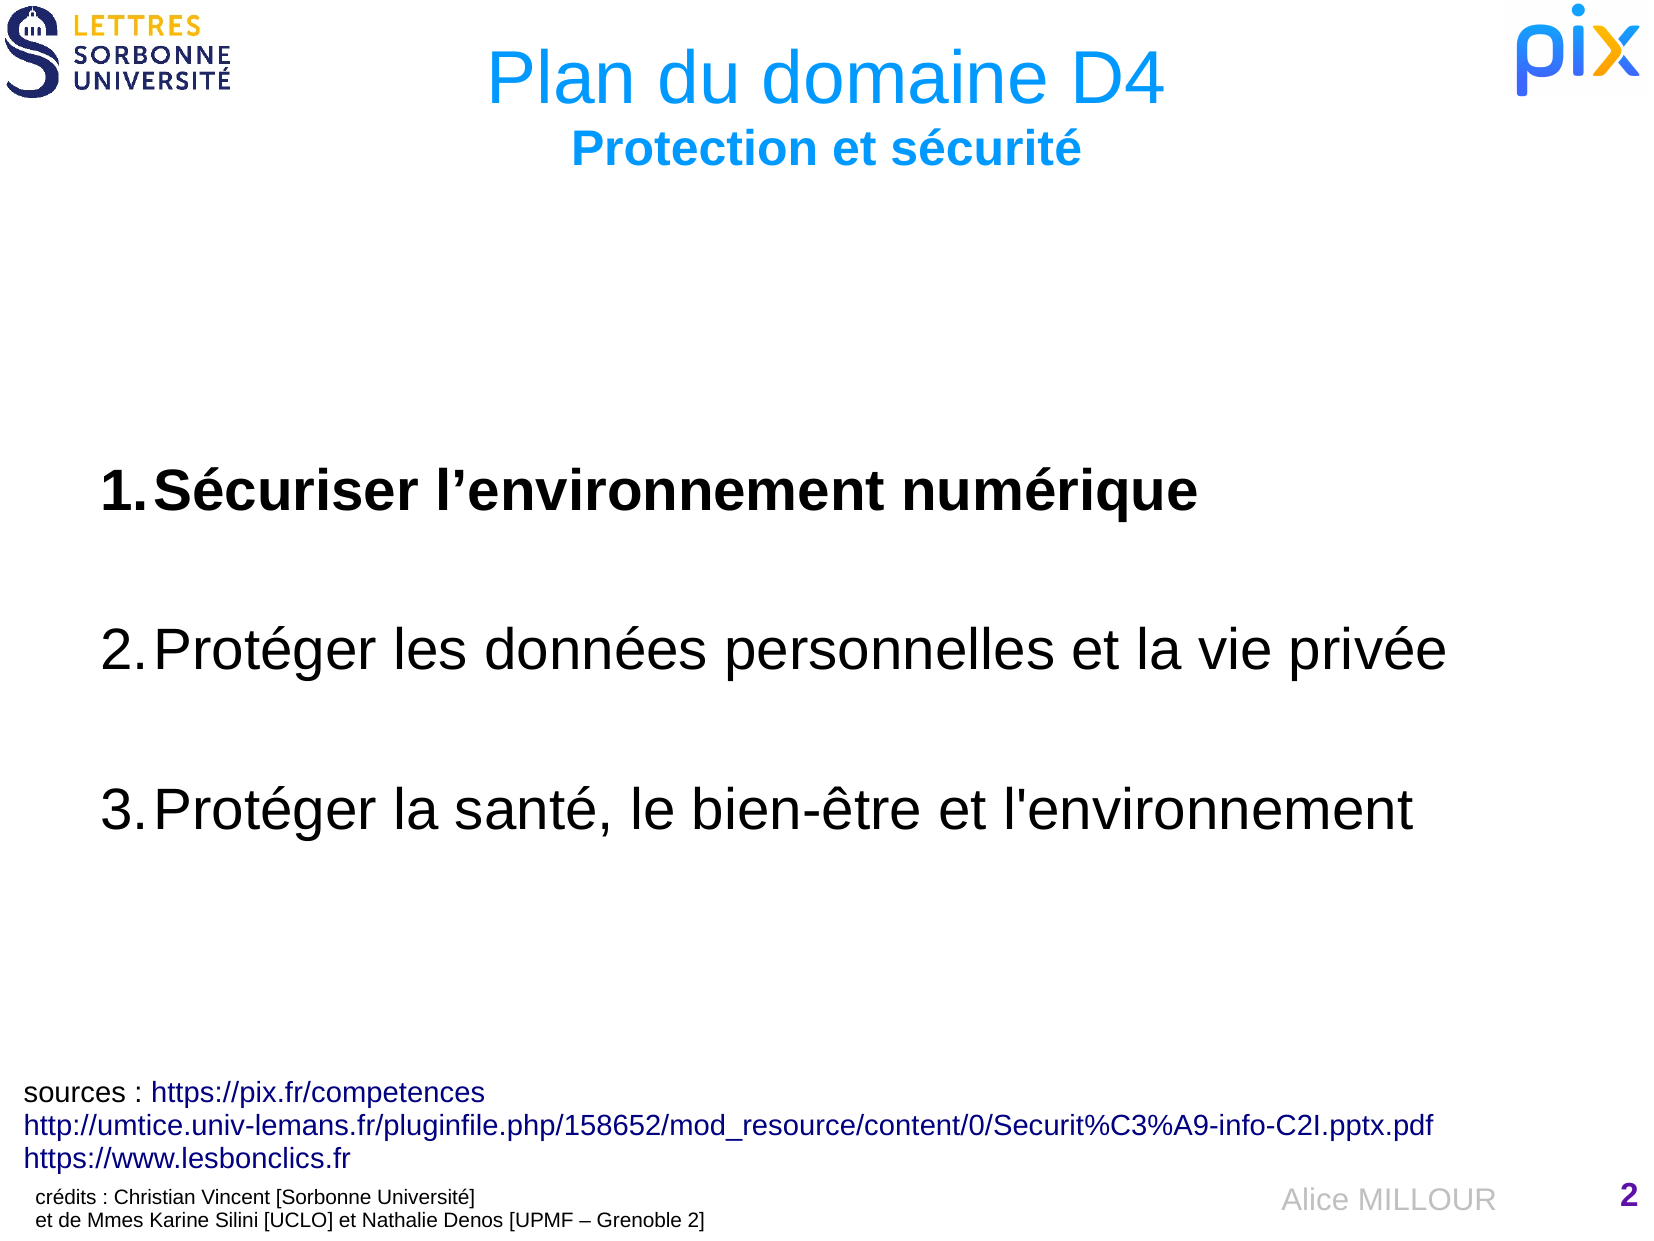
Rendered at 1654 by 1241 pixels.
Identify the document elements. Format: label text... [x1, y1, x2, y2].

text_box crédits : Christian Vincent [Sorbonne Université] et de Mmes Karine Silini [UCLO] et Nathalie Denos [UPMF – Grenoble 2] [20, 1178, 1654, 1241]
list Sécuriser l’environnement numérique Protéger les données personnelles et la vie privée Protéger la santé, le bien-être et l'environnement [82, 290, 1571, 1010]
title Plan du domaine D4 Protection et sécurité [82, 2, 1571, 210]
text_box sources : https://pix.fr/competences http://umtice.univ-lemans.fr/pluginfile.php/158652/mod_resource/content/0/Securit%C3%A9-info-C2I.pptx.pdf https://www.lesbonclics.fr [0, 1068, 1654, 1241]
picture [5, 6, 82, 98]
picture [1571, 2, 1648, 98]
